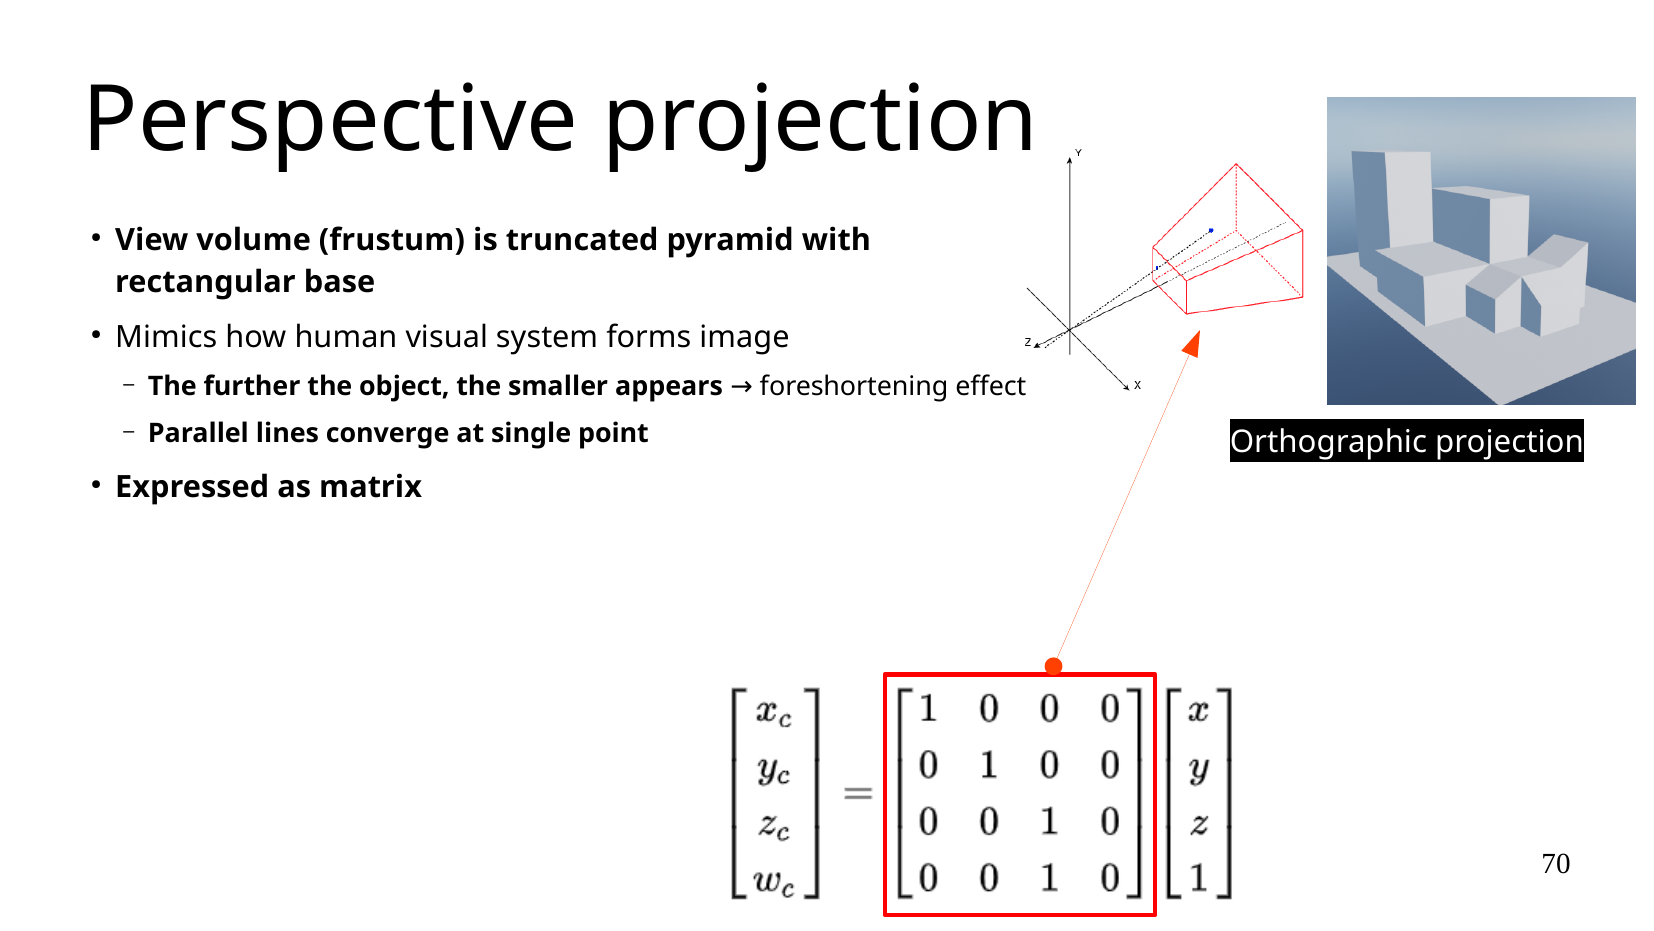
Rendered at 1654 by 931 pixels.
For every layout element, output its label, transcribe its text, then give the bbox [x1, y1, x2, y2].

picture [1156, 674, 1249, 916]
list View volume (frustum) is truncated pyramid with rectangular base Mimics how human visual system forms image The further the object, the smaller appears → foreshortening effect Parallel lines converge at single point Expressed as matrix [82, 217, 1036, 526]
picture [718, 674, 885, 916]
picture [1327, 97, 1636, 406]
text_box [885, 674, 1156, 916]
text_box Orthographic projection [1215, 411, 1513, 466]
title Perspective projection [82, 37, 1571, 193]
picture [975, 193, 1315, 416]
